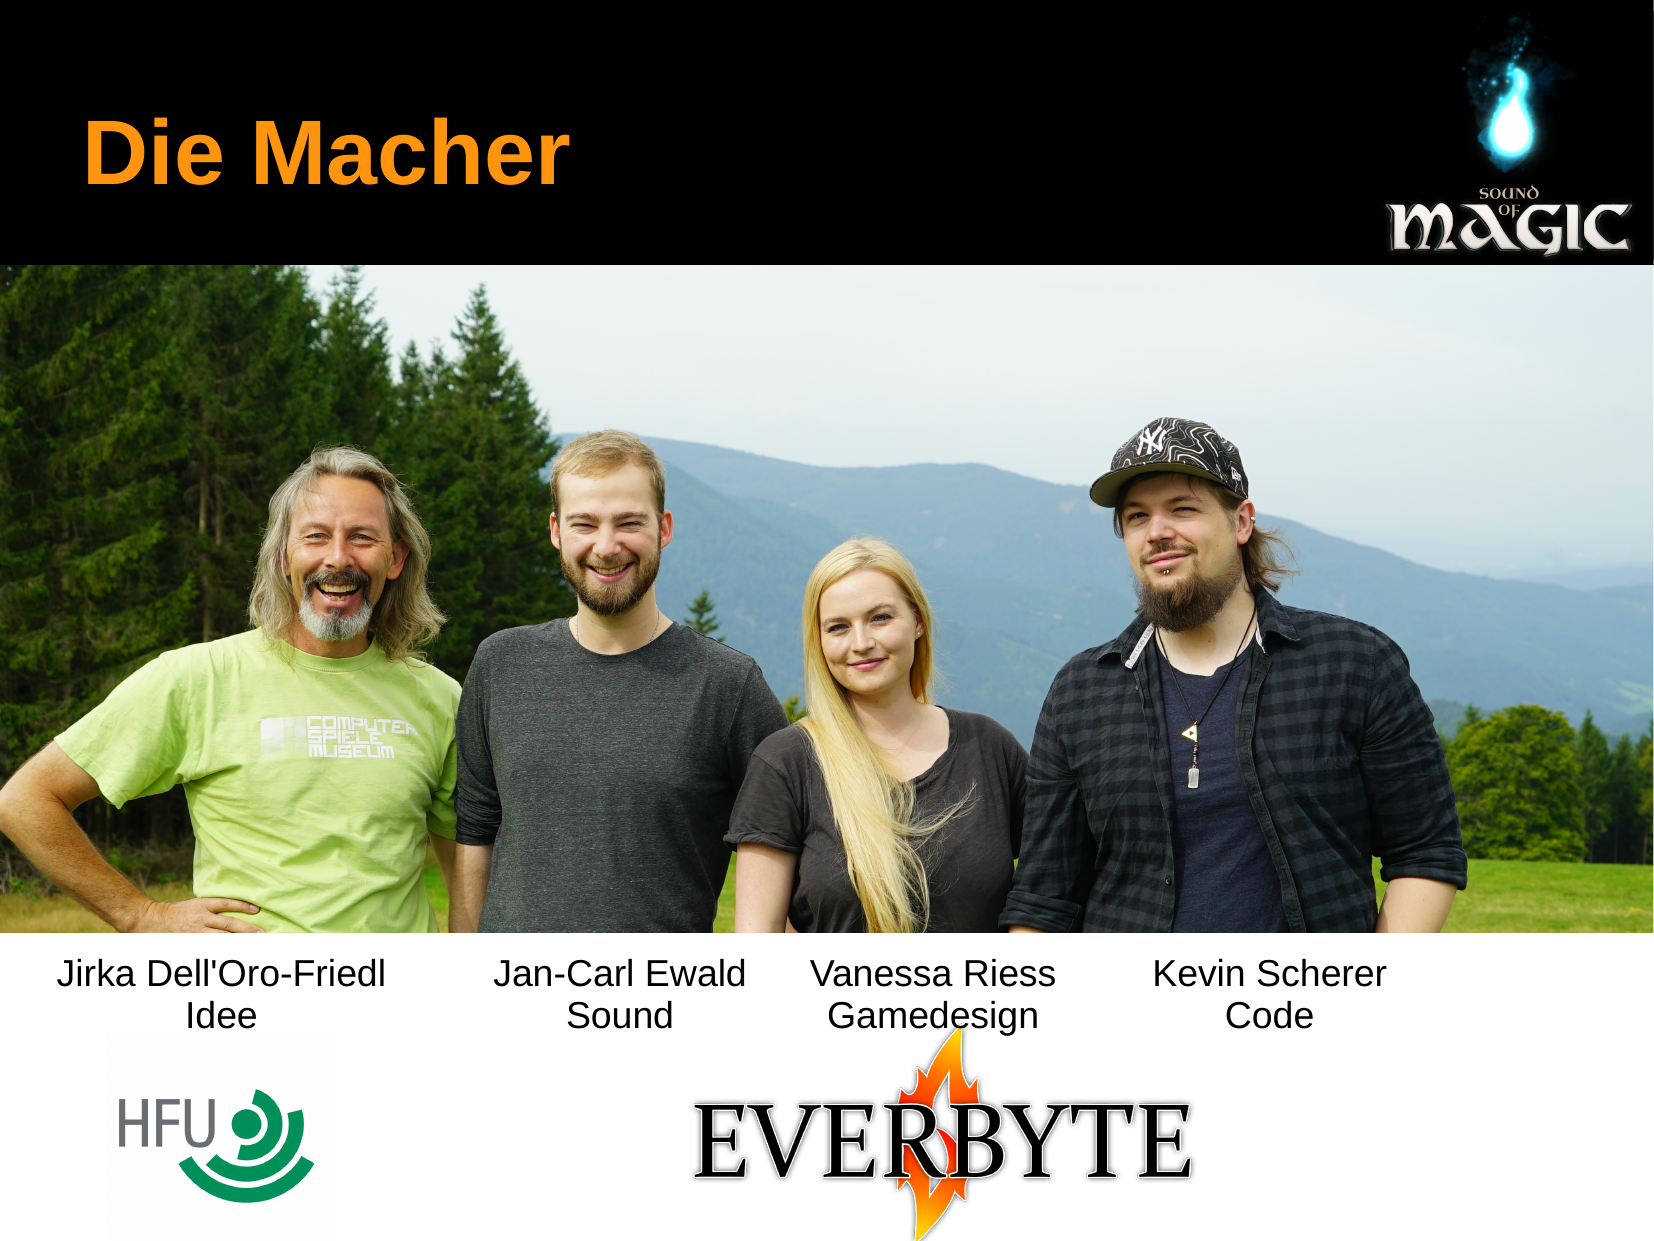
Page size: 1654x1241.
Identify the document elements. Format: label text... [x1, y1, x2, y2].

picture [655, 1044, 1229, 1241]
title Die Macher [82, 49, 1571, 257]
text_box Kevin Scherer Code [1081, 944, 1477, 1044]
text_box Vanessa Riess Gamedesign [827, 944, 1081, 1044]
text_box Jan-Carl Ewald Sound [414, 944, 827, 1044]
picture [0, 265, 1654, 933]
picture [106, 1044, 332, 1241]
picture [1364, 11, 1654, 260]
text_box Jirka Dell'Oro-Friedl Idee [29, 944, 414, 1044]
